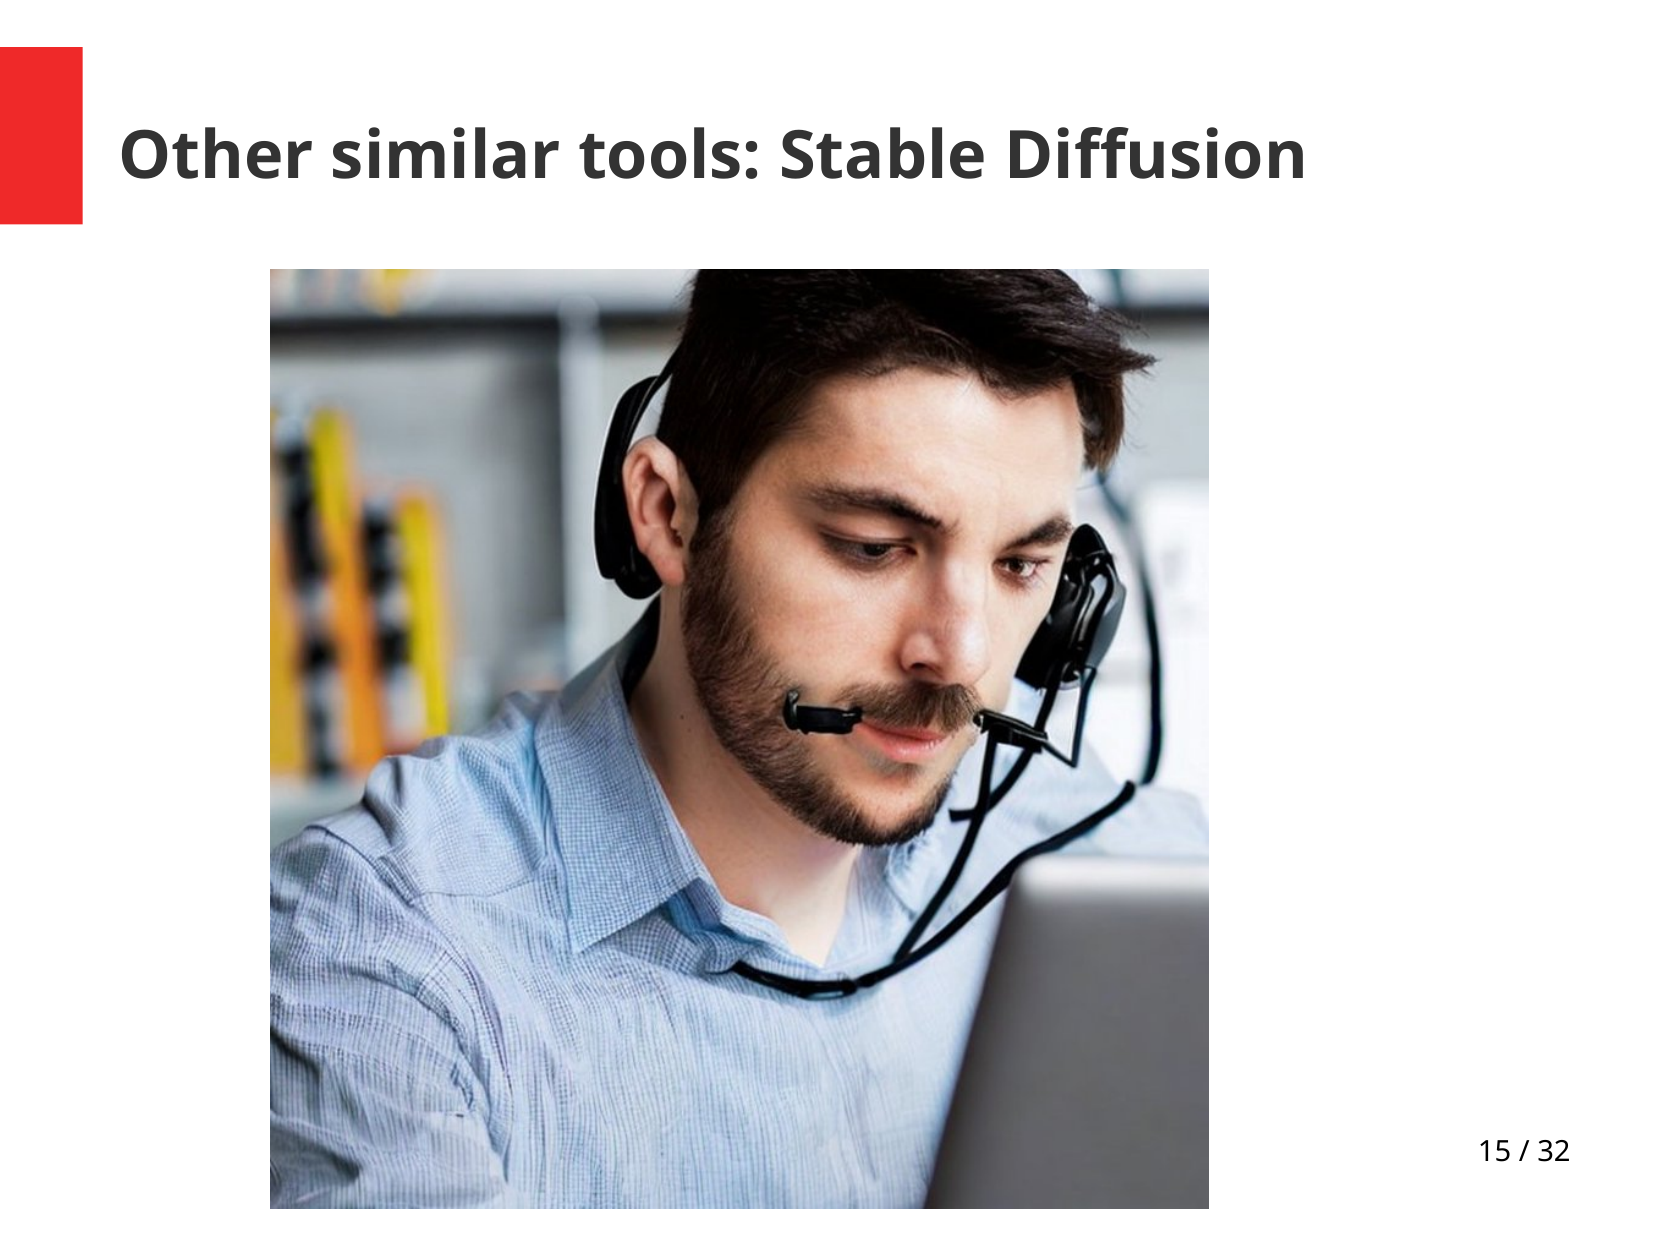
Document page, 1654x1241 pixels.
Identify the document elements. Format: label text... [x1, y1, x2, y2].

title Other similar tools: Stable Diffusion [118, 49, 1571, 257]
picture [270, 269, 1209, 1209]
